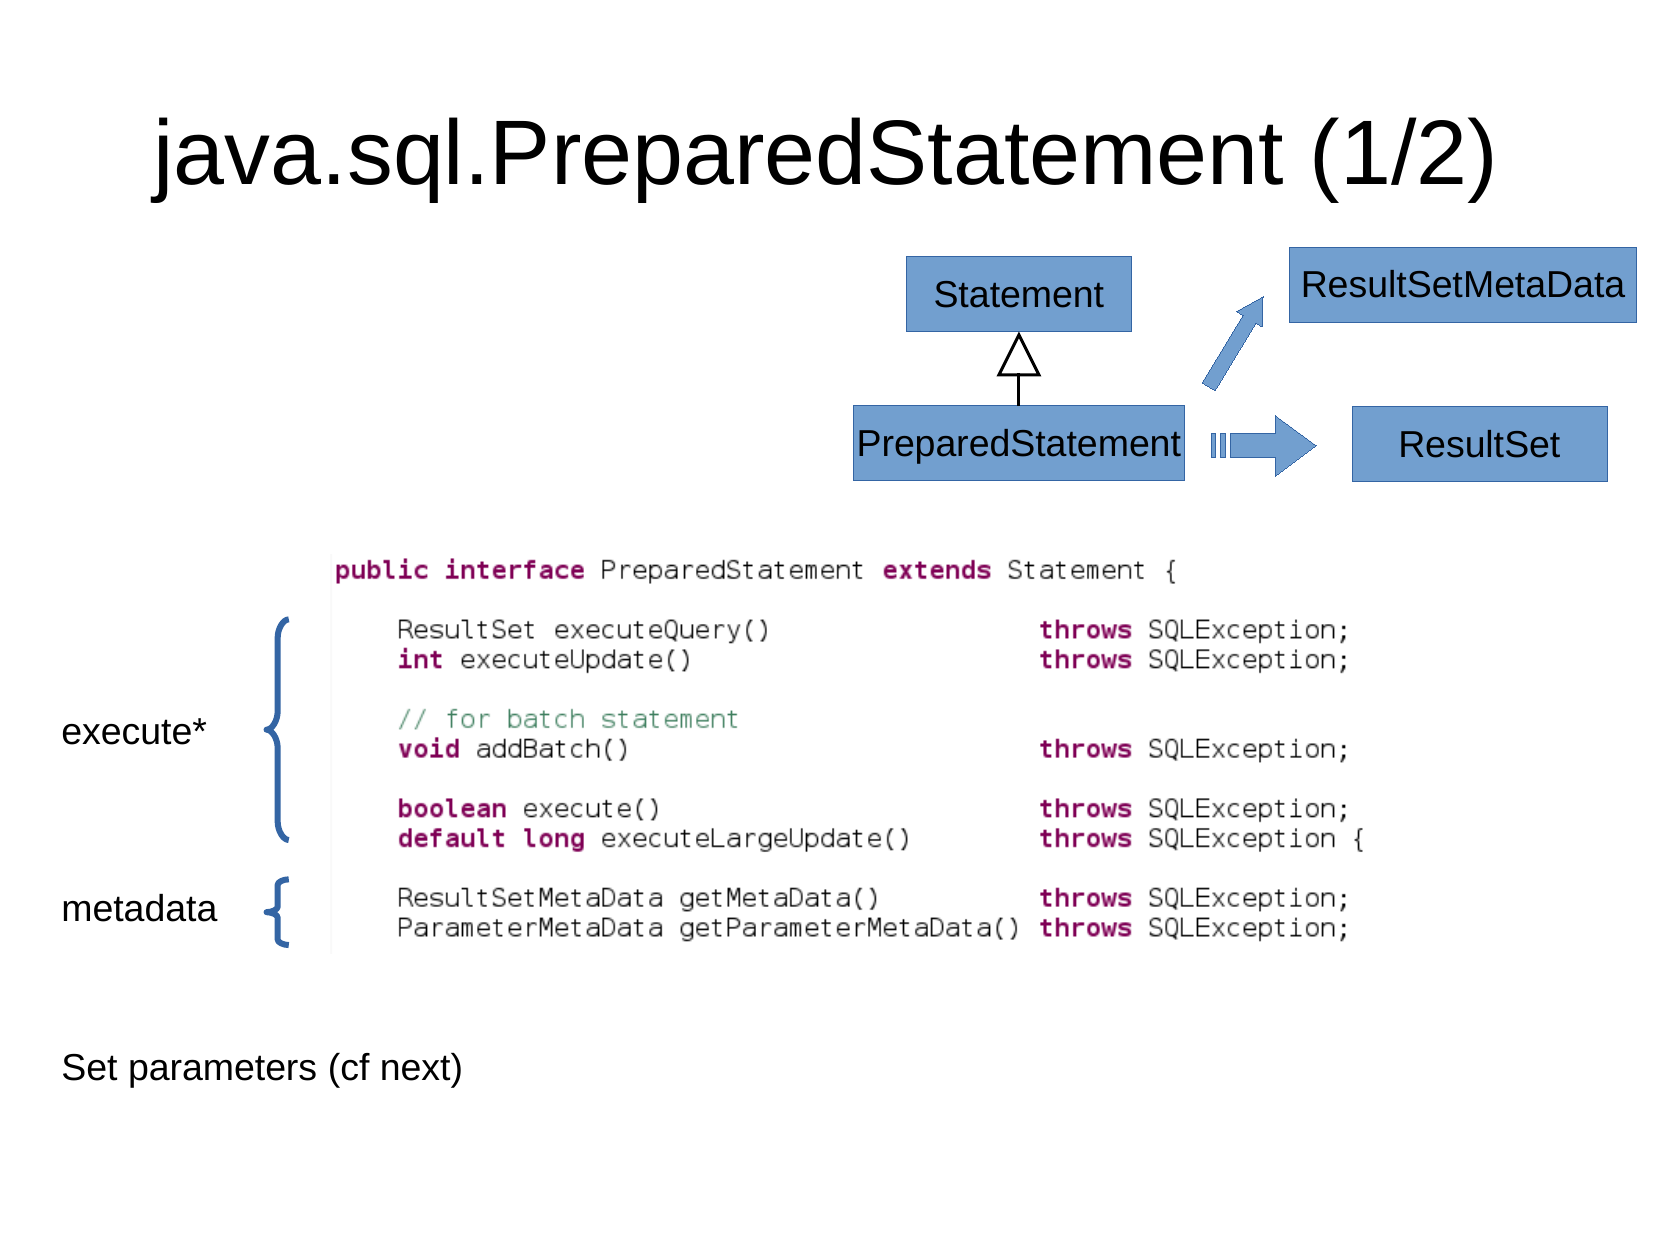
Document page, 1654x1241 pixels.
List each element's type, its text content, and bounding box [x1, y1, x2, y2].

text_box ResultSetMetaData [1289, 247, 1637, 323]
text_box Set parameters (cf next) [46, 1039, 479, 1097]
text_box execute* [46, 702, 222, 760]
title java.sql.PreparedStatement (1/2) [82, 49, 1571, 257]
text_box ResultSet [1352, 406, 1608, 482]
text_box [1211, 433, 1216, 458]
text_box [1220, 433, 1226, 458]
text_box Statement [906, 256, 1132, 332]
text_box [1202, 296, 1264, 391]
picture [315, 554, 1369, 954]
text_box [1230, 415, 1317, 477]
text_box metadata [46, 880, 233, 937]
text_box PreparedStatement [853, 405, 1185, 481]
